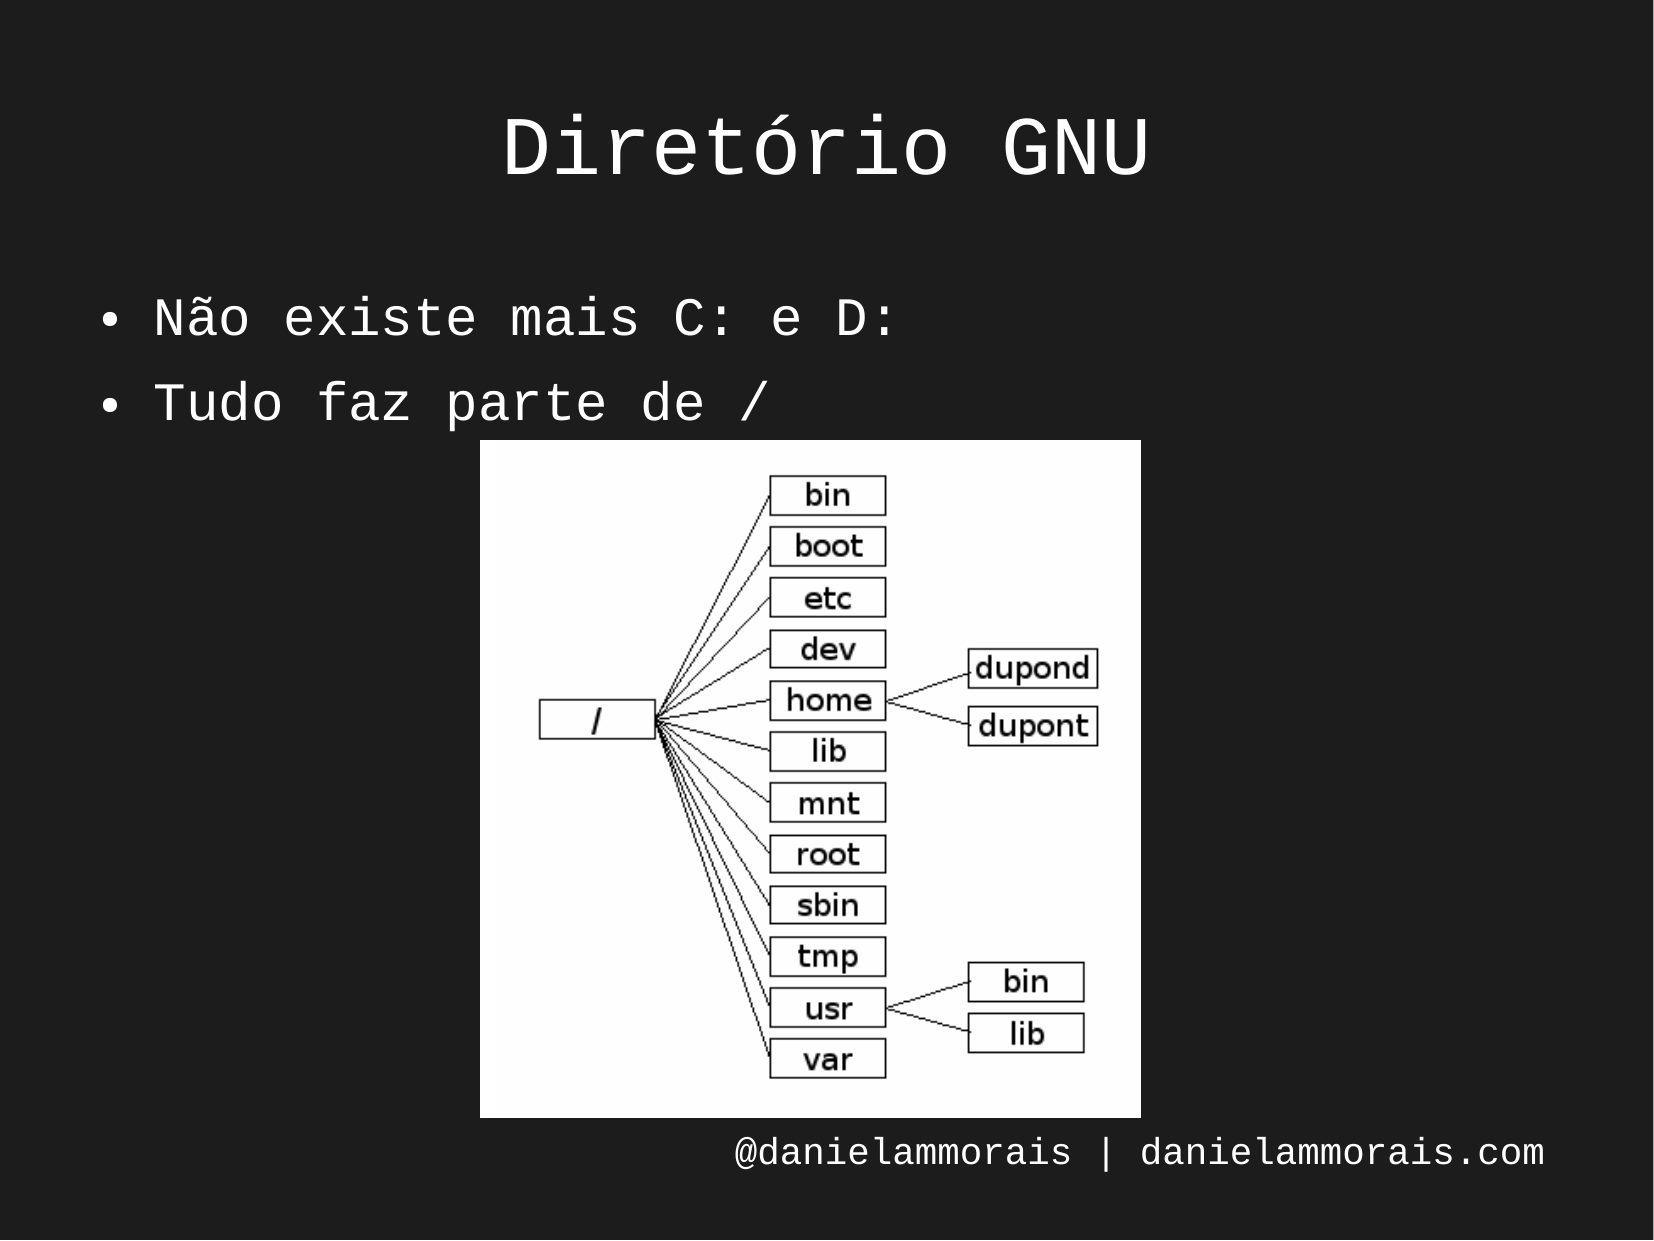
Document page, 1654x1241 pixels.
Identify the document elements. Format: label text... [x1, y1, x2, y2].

list Não existe mais C: e D: Tudo faz parte de / [82, 290, 1571, 1010]
picture [480, 440, 1141, 1118]
text_box @danielammorais | danielammorais.com [720, 1125, 1654, 1226]
title Diretório GNU [82, 49, 1571, 257]
